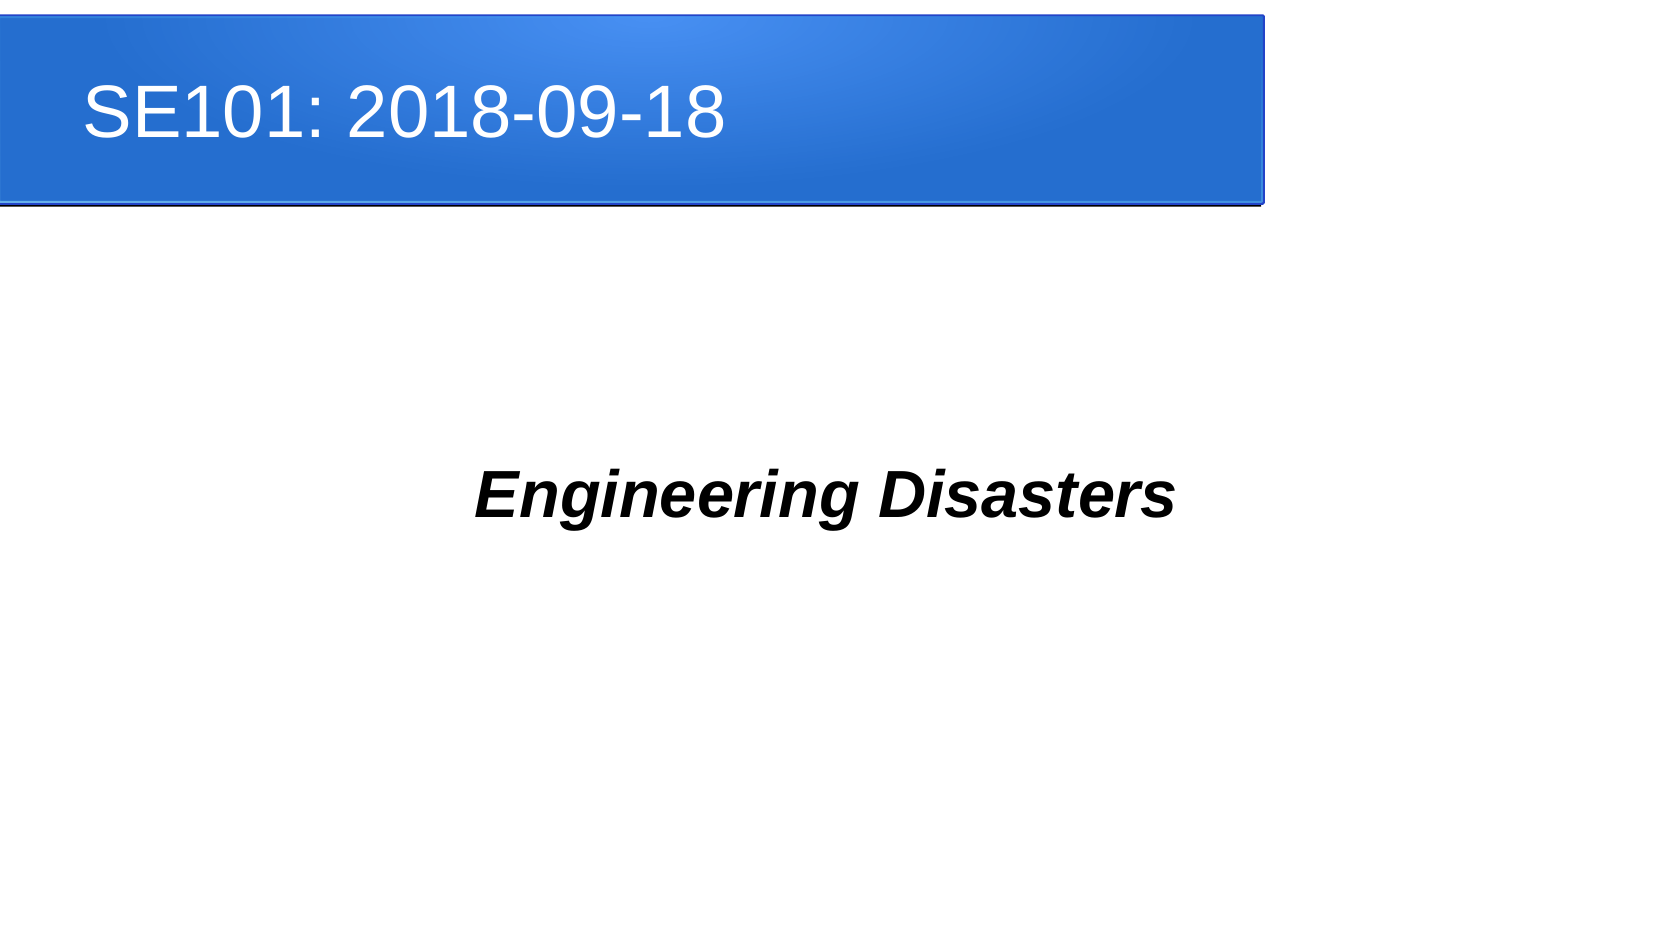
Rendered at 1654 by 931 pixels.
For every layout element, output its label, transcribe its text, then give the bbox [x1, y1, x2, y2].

subtitle Engineering Disasters [82, 224, 1571, 764]
title SE101: 2018-09-18 [82, 35, 1235, 189]
